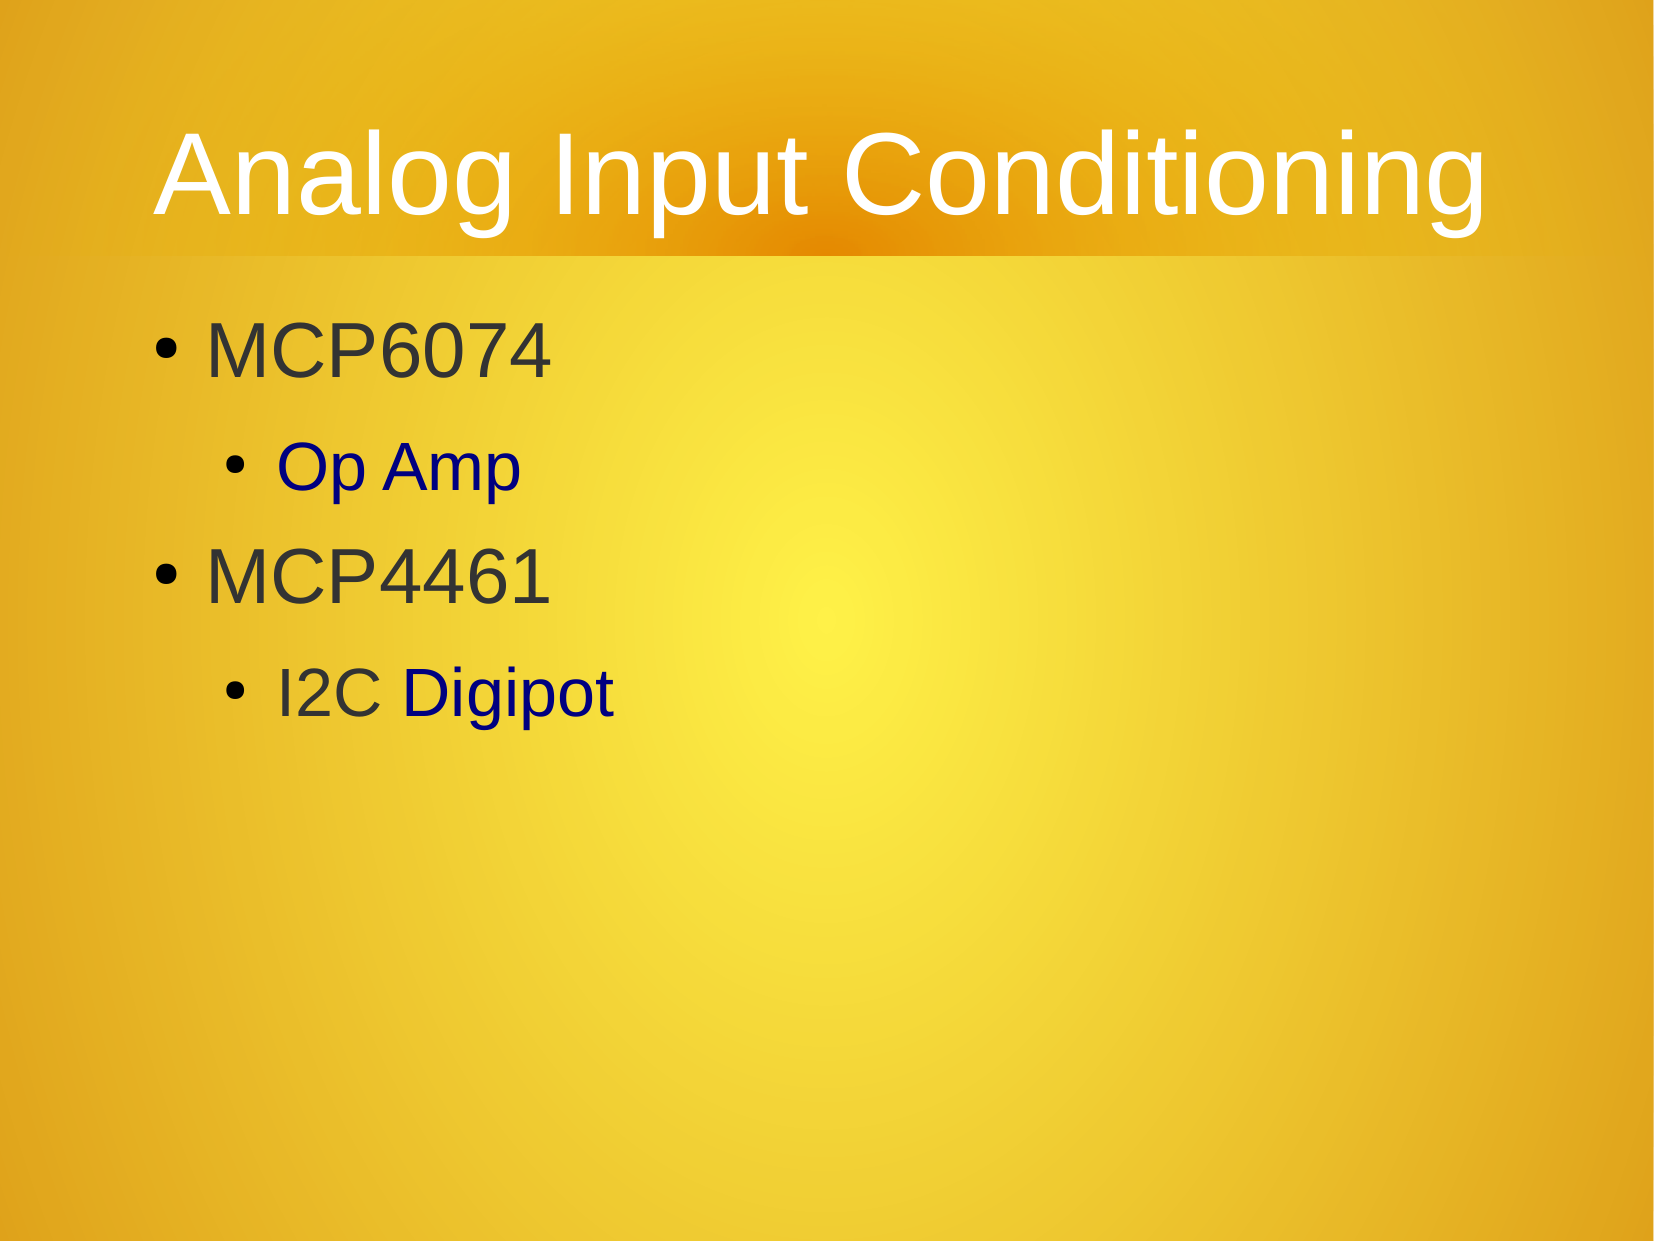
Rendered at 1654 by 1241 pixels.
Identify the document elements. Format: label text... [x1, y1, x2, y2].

title Analog Input Conditioning [78, 70, 1567, 278]
list MCP6074 Op Amp MCP4461 I2C Digipot [134, 306, 1519, 1036]
